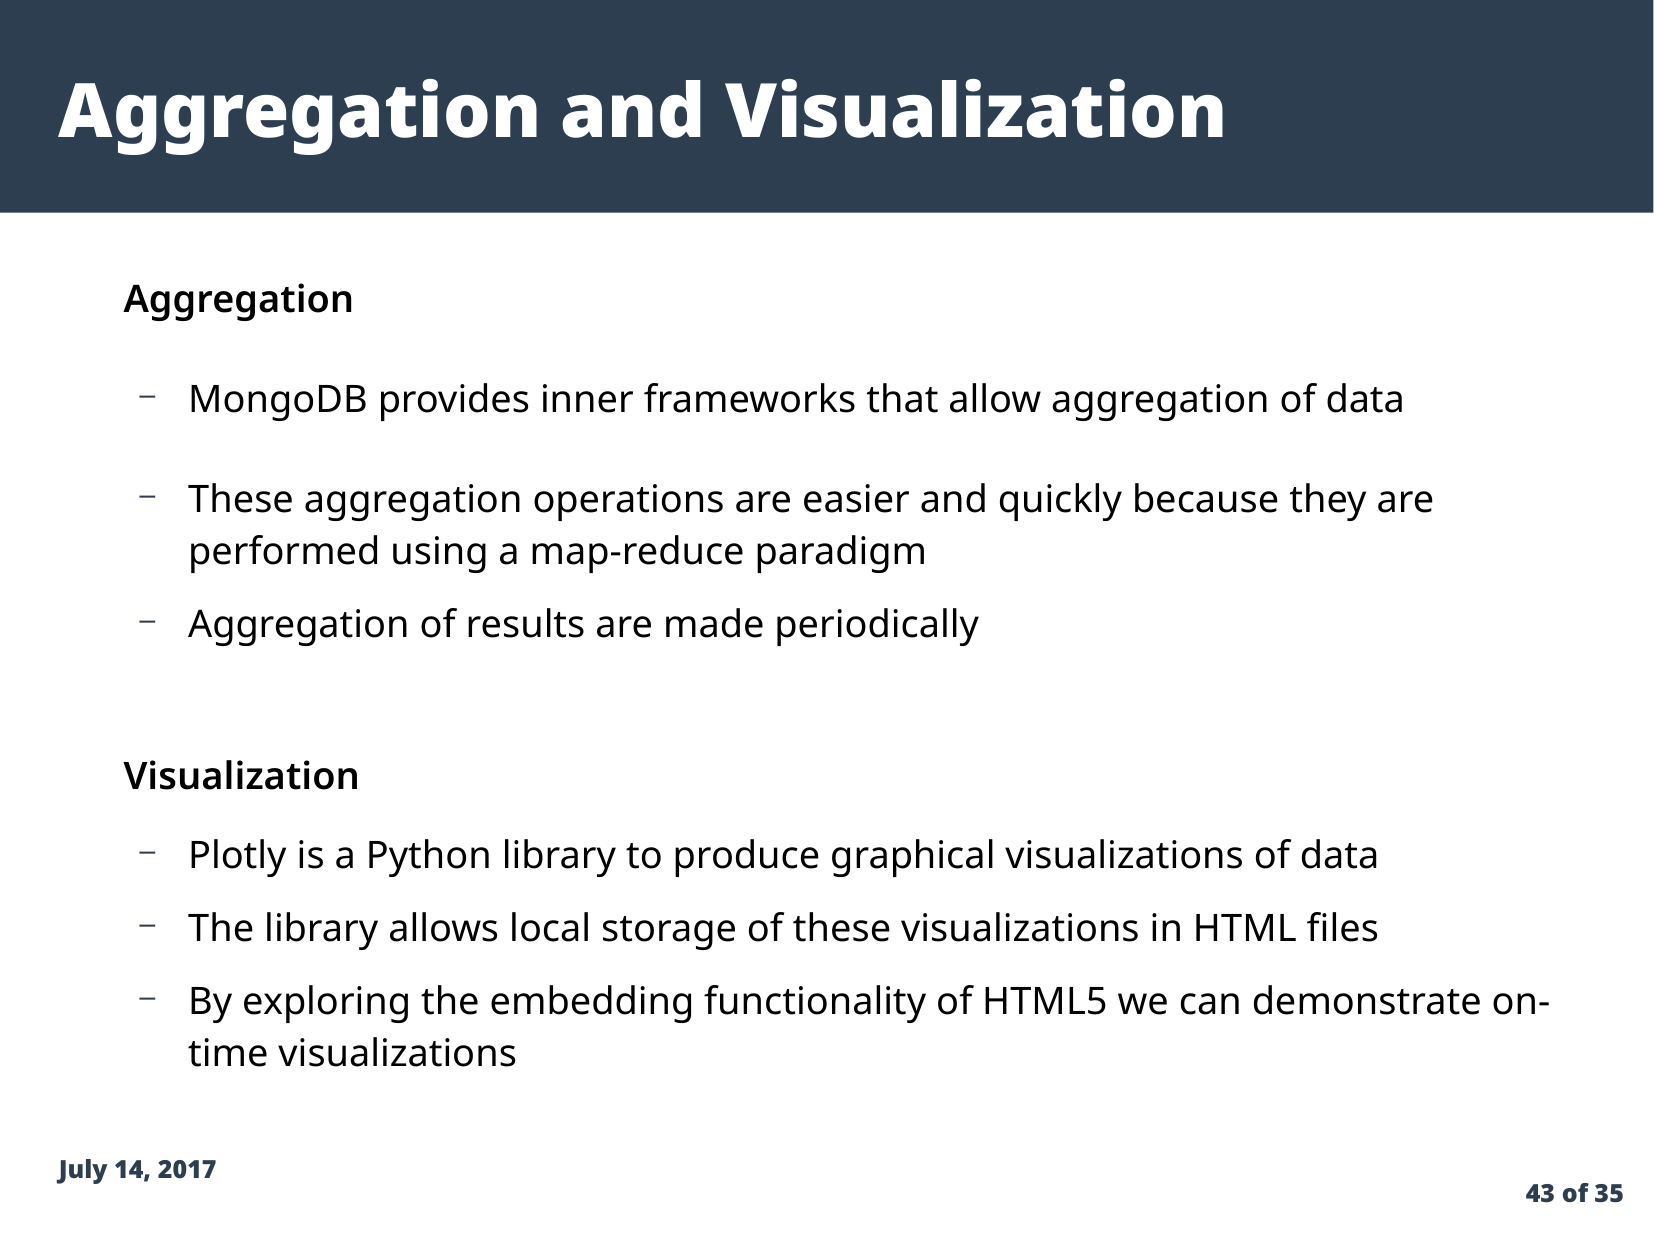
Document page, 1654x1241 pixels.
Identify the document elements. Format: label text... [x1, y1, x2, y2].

list Aggregation MongoDB provides inner frameworks that allow aggregation of data These aggregation operations are easier and quickly because they are performed using a map-reduce paradigm Aggregation of results are made periodically Visualization Plotly is a Python library to produce graphical visualizations of data The library allows local storage of these visualizations in HTML files By exploring the embedding functionality of HTML5 we can demonstrate on-time visualizations [59, 271, 1571, 1087]
title Aggregation and Visualization [59, 29, 1595, 187]
